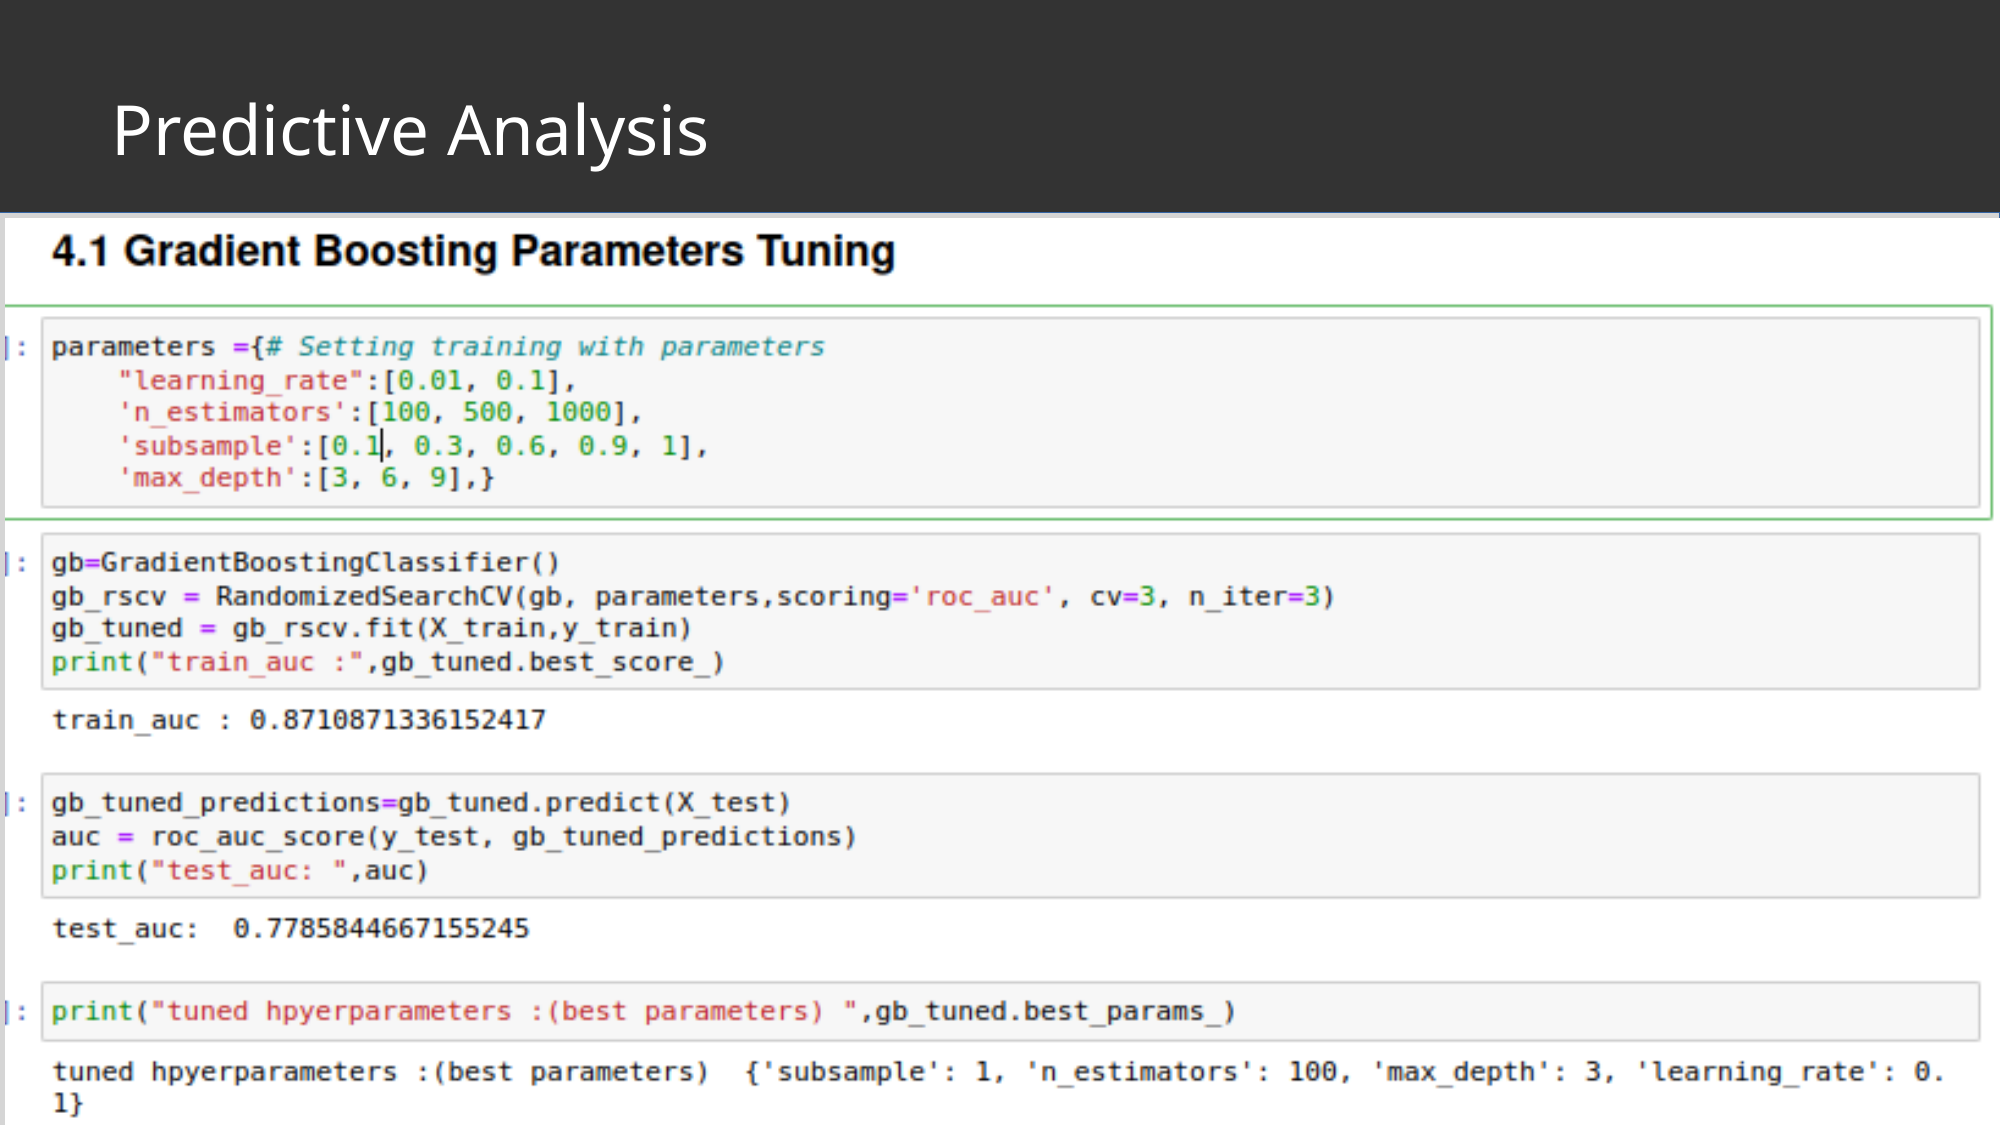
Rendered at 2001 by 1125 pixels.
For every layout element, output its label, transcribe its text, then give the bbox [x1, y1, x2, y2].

text_box [0, 0, 2000, 1125]
text_box Predictive Analysis [96, 88, 1822, 179]
picture [5, 218, 2000, 1125]
